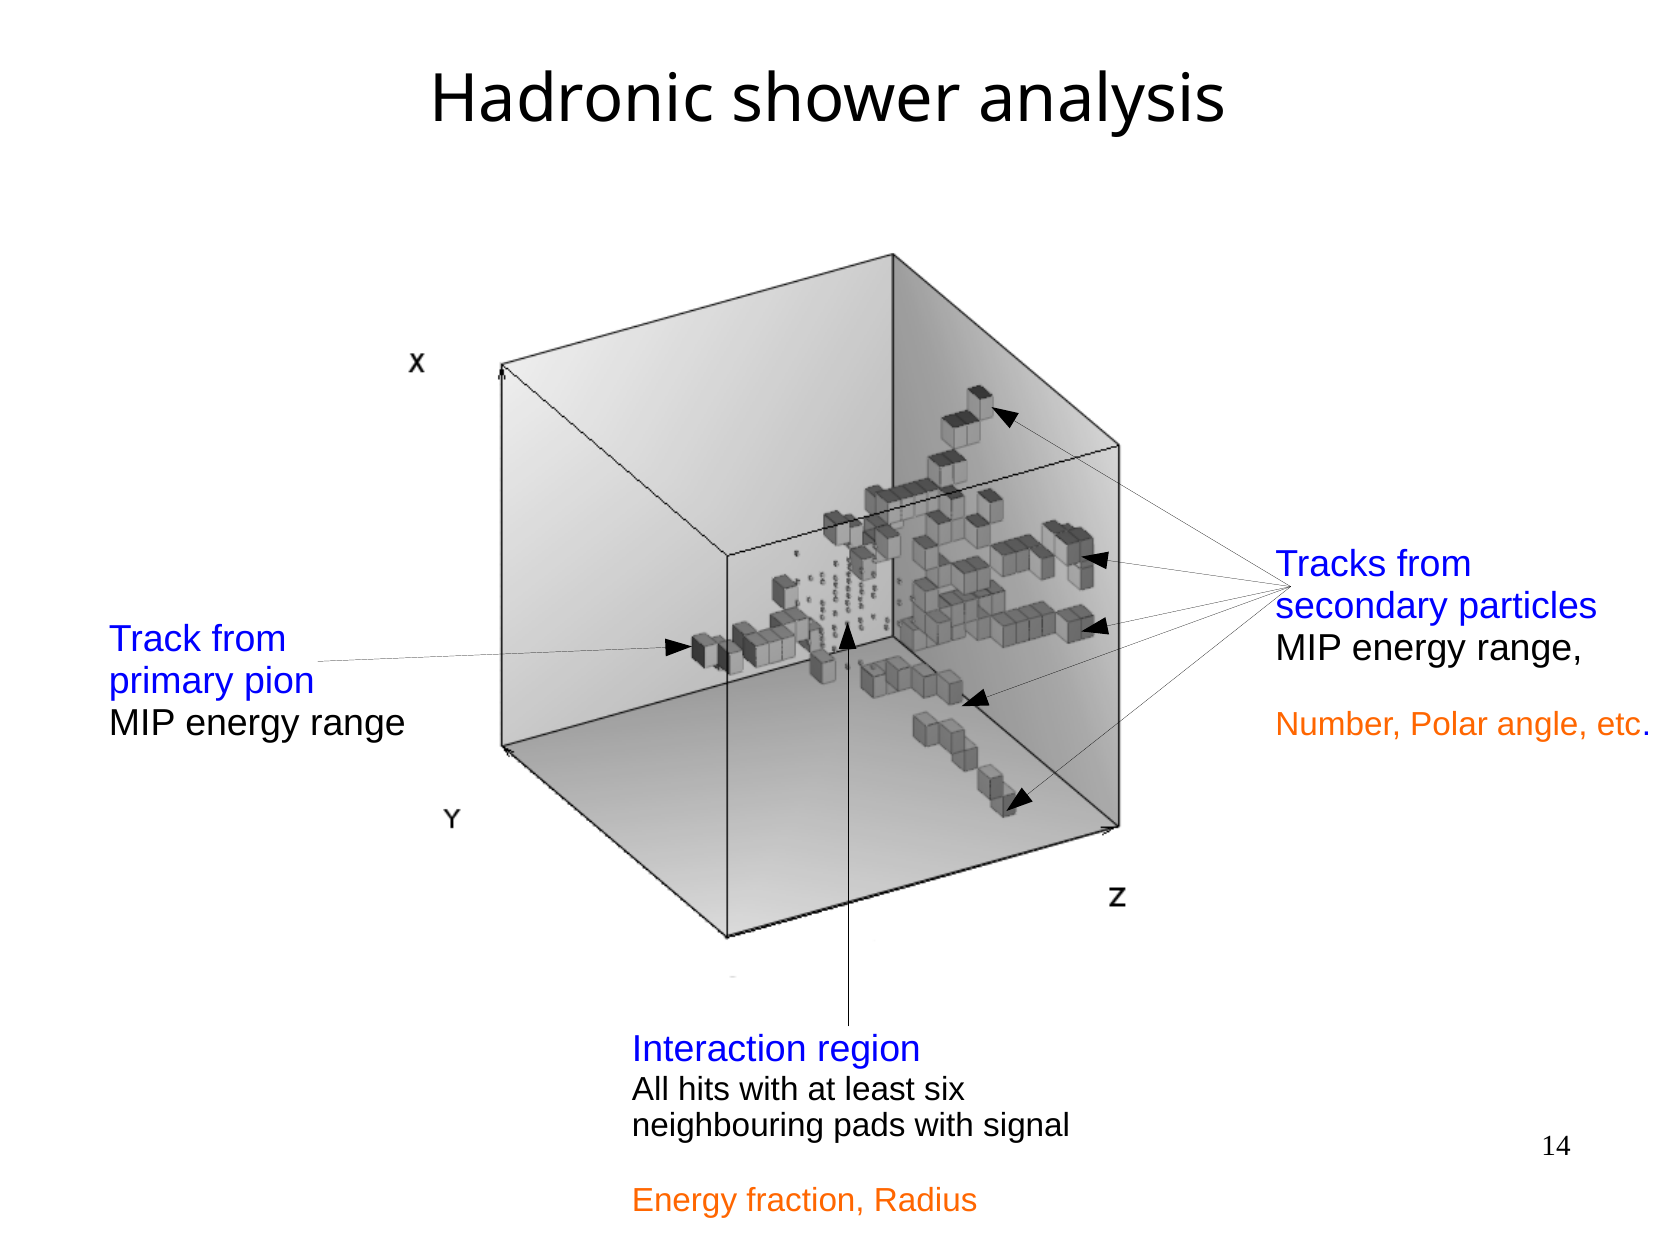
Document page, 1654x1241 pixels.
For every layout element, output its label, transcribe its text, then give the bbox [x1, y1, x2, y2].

text_box Track from primary pion MIP energy range [94, 609, 468, 751]
text_box Interaction region All hits with at least six neighbouring pads with signal Energy fraction, Radius [617, 1020, 1086, 1226]
picture [390, 236, 1166, 1001]
text_box Tracks from secondary particles MIP energy range, Number, Polar angle, etc. [1260, 534, 1654, 750]
title Hadronic shower analysis [85, 22, 1571, 168]
